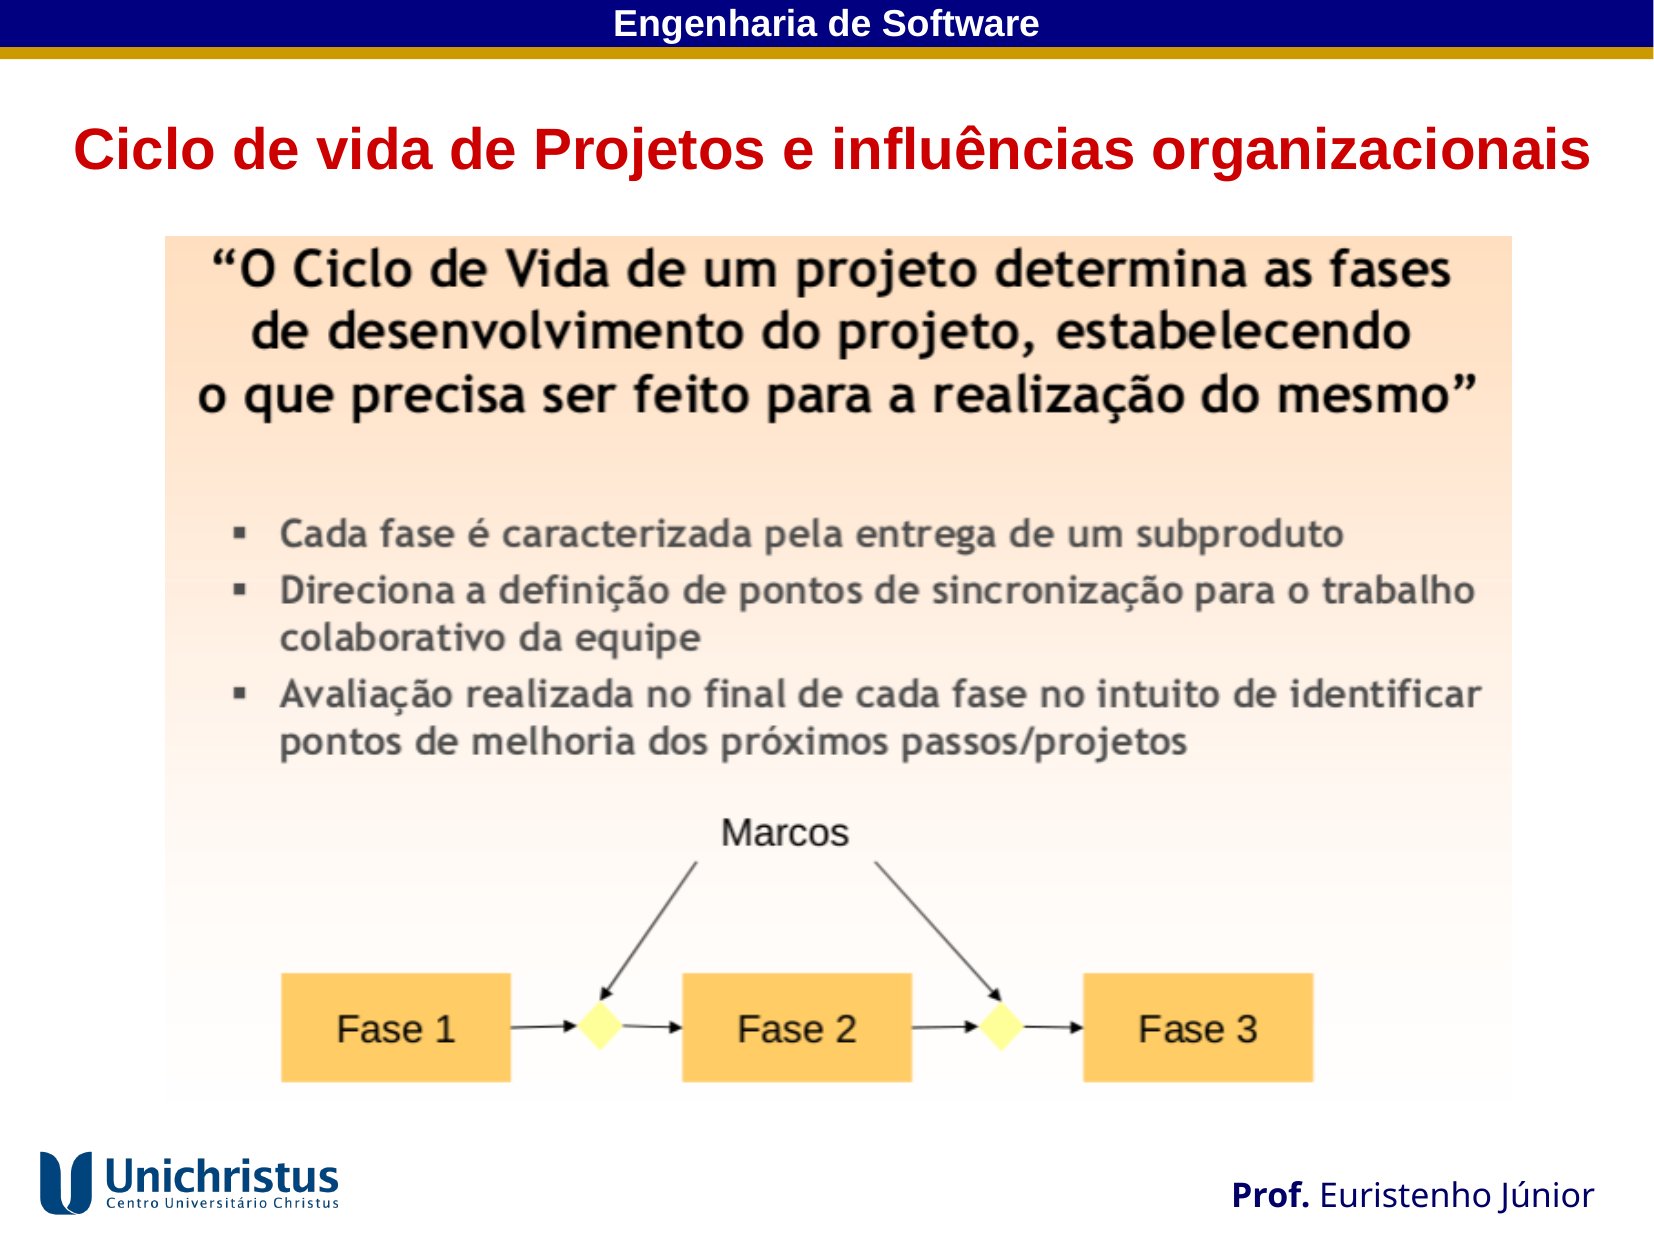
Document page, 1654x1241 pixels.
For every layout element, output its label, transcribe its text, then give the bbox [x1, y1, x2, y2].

picture [165, 236, 1512, 1101]
text_box Prof. Euristenho Júnior [1216, 1163, 1654, 1224]
picture [35, 1148, 343, 1217]
text_box Ciclo de vida de Projetos e influências organizacionais [59, 109, 1654, 254]
text_box [0, 47, 1654, 60]
text_box Engenharia de Software [0, 0, 1654, 47]
